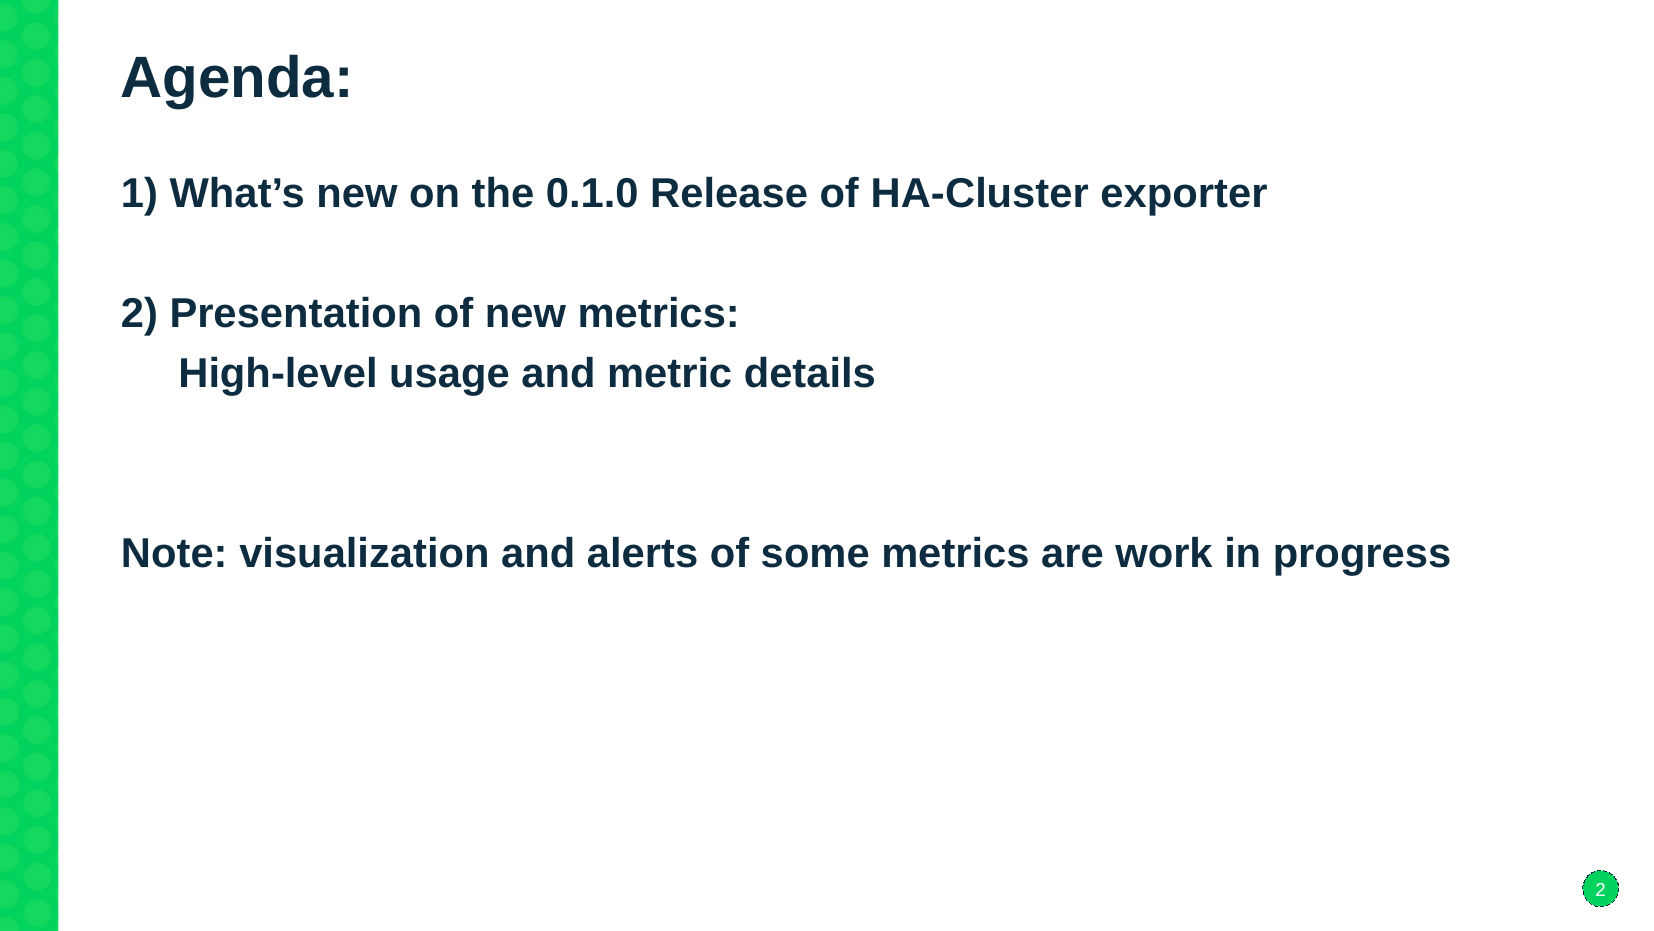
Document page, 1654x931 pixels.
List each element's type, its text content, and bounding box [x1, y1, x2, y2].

title Agenda: [105, 0, 1516, 156]
list 1) What’s new on the 0.1.0 Release of HA-Cluster exporter 2) Presentation of new metrics: High-level usage and metric details Note: visualization and alerts of some metrics are work in progress [105, 157, 1516, 766]
picture [0, 0, 76, 931]
